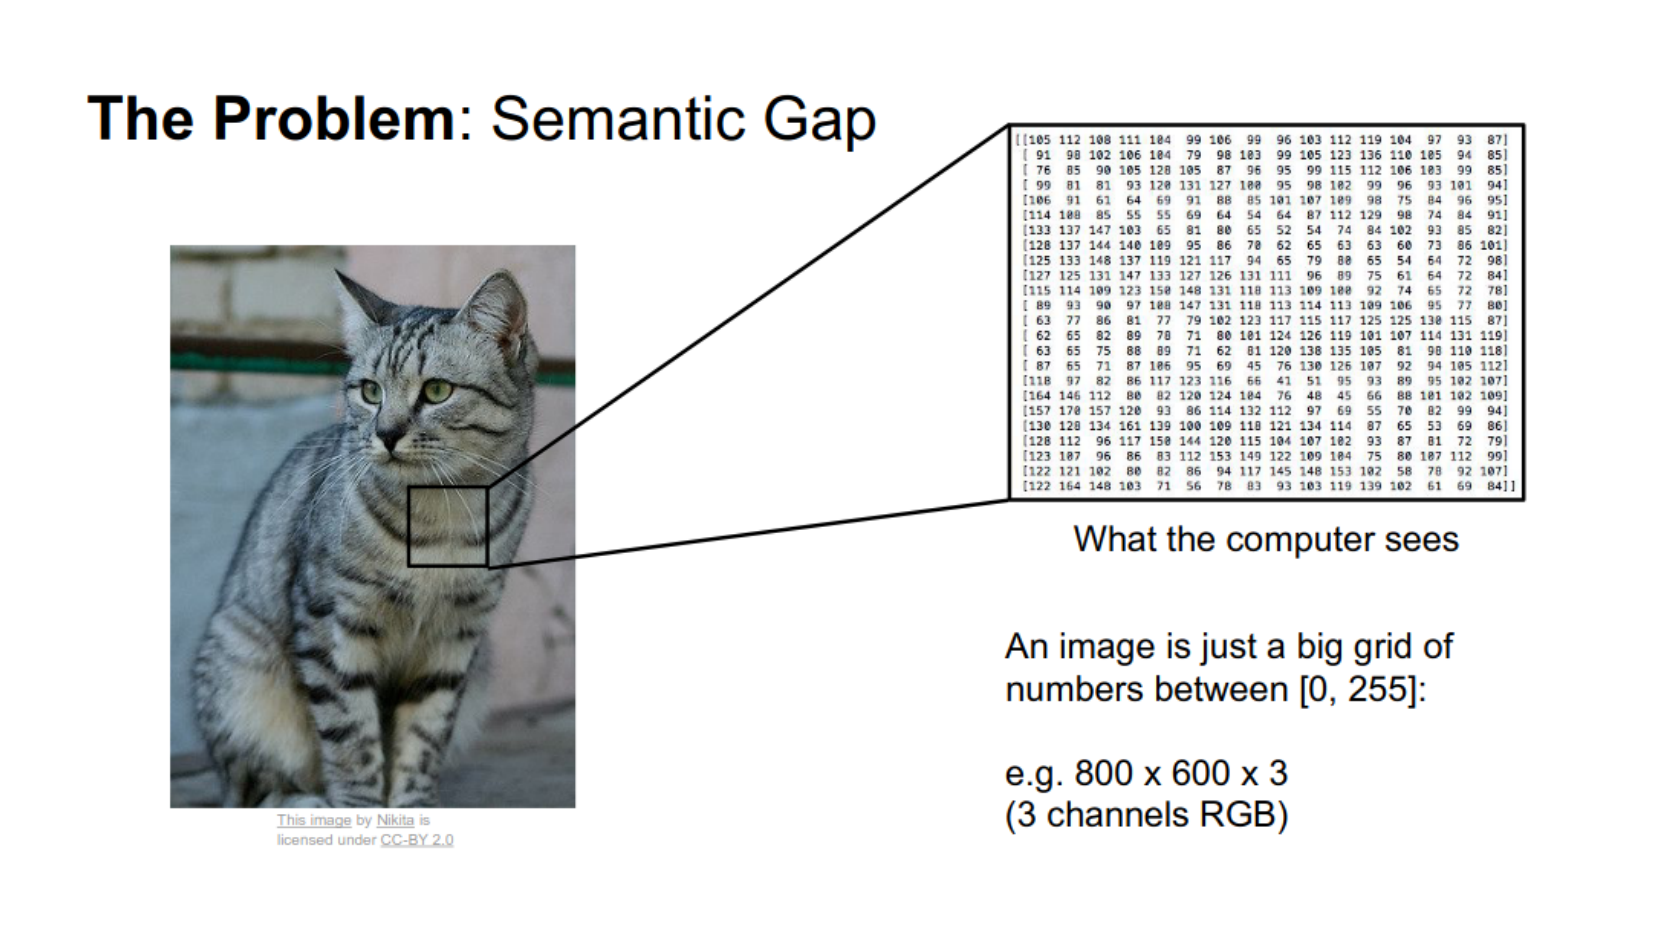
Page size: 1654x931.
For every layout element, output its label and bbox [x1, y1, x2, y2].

picture [71, 74, 1571, 862]
